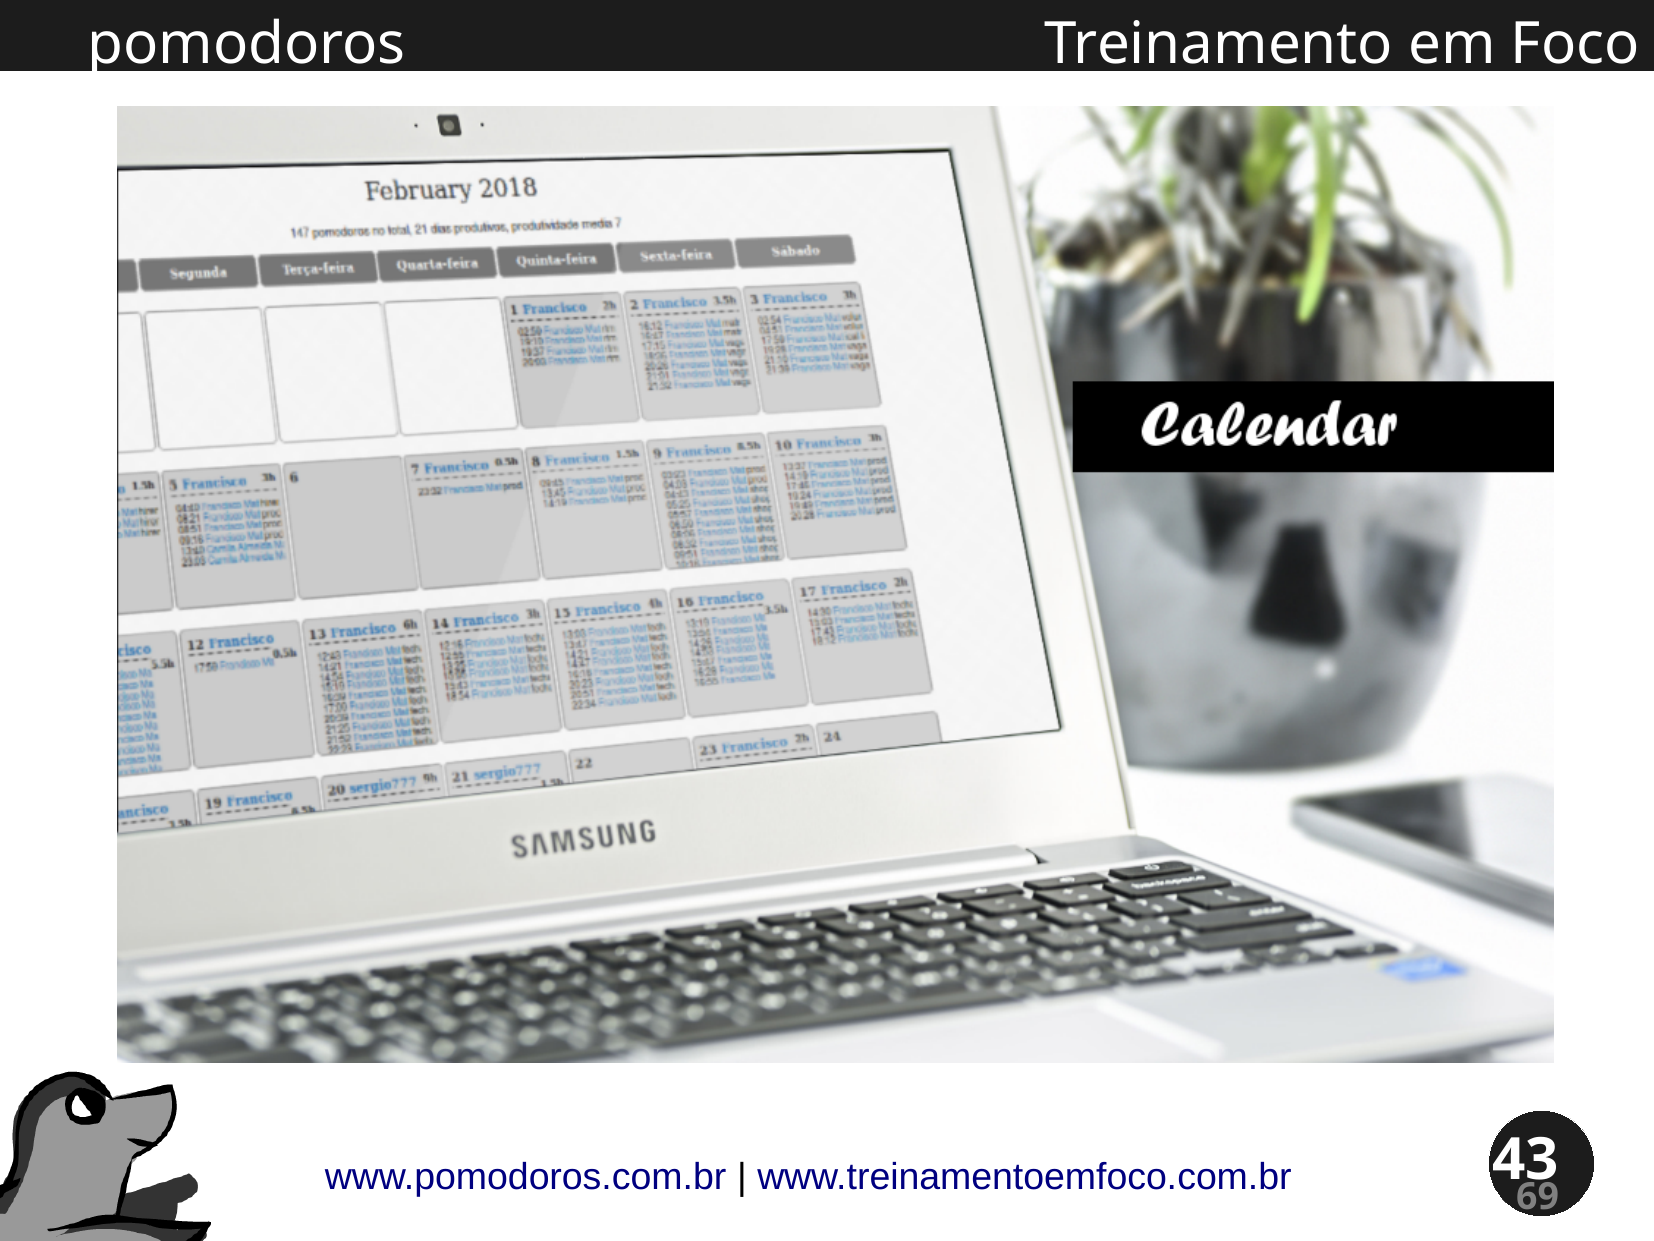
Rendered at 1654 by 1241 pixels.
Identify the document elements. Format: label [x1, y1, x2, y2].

picture [0, 106, 1554, 1241]
